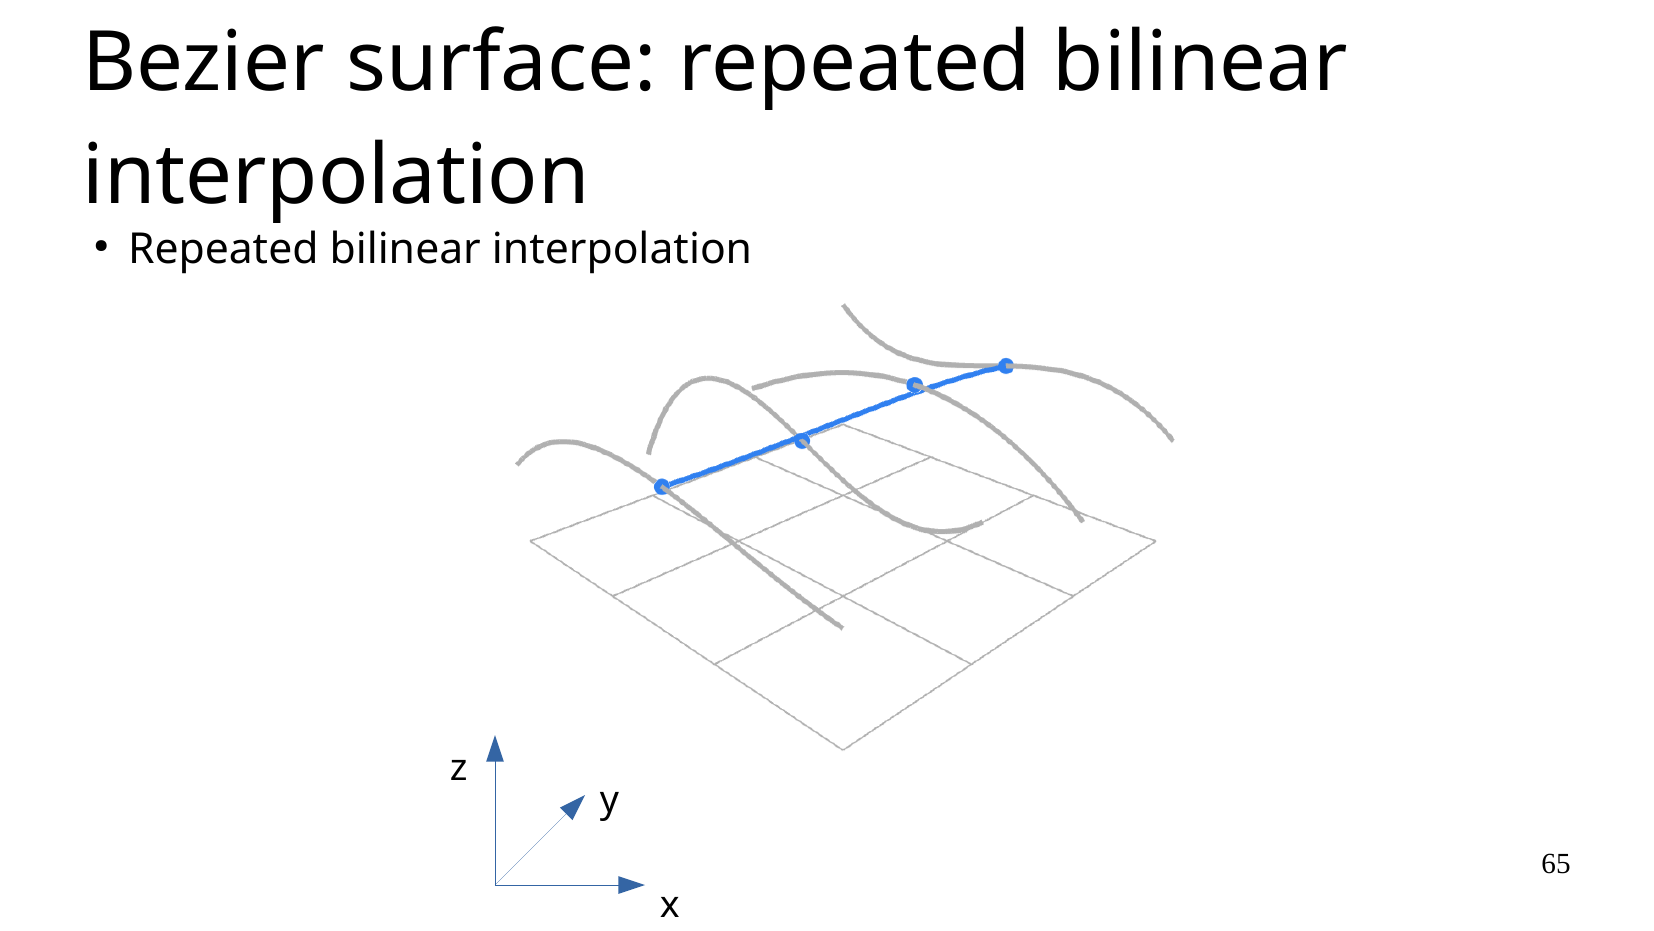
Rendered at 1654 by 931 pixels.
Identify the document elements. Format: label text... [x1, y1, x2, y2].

text_box y [585, 765, 631, 827]
list Repeated bilinear interpolation [82, 217, 1571, 277]
picture [463, 279, 1201, 766]
text_box x [645, 870, 691, 931]
text_box z [435, 733, 511, 796]
title Bezier surface: repeated bilinear interpolation [82, 37, 1571, 193]
